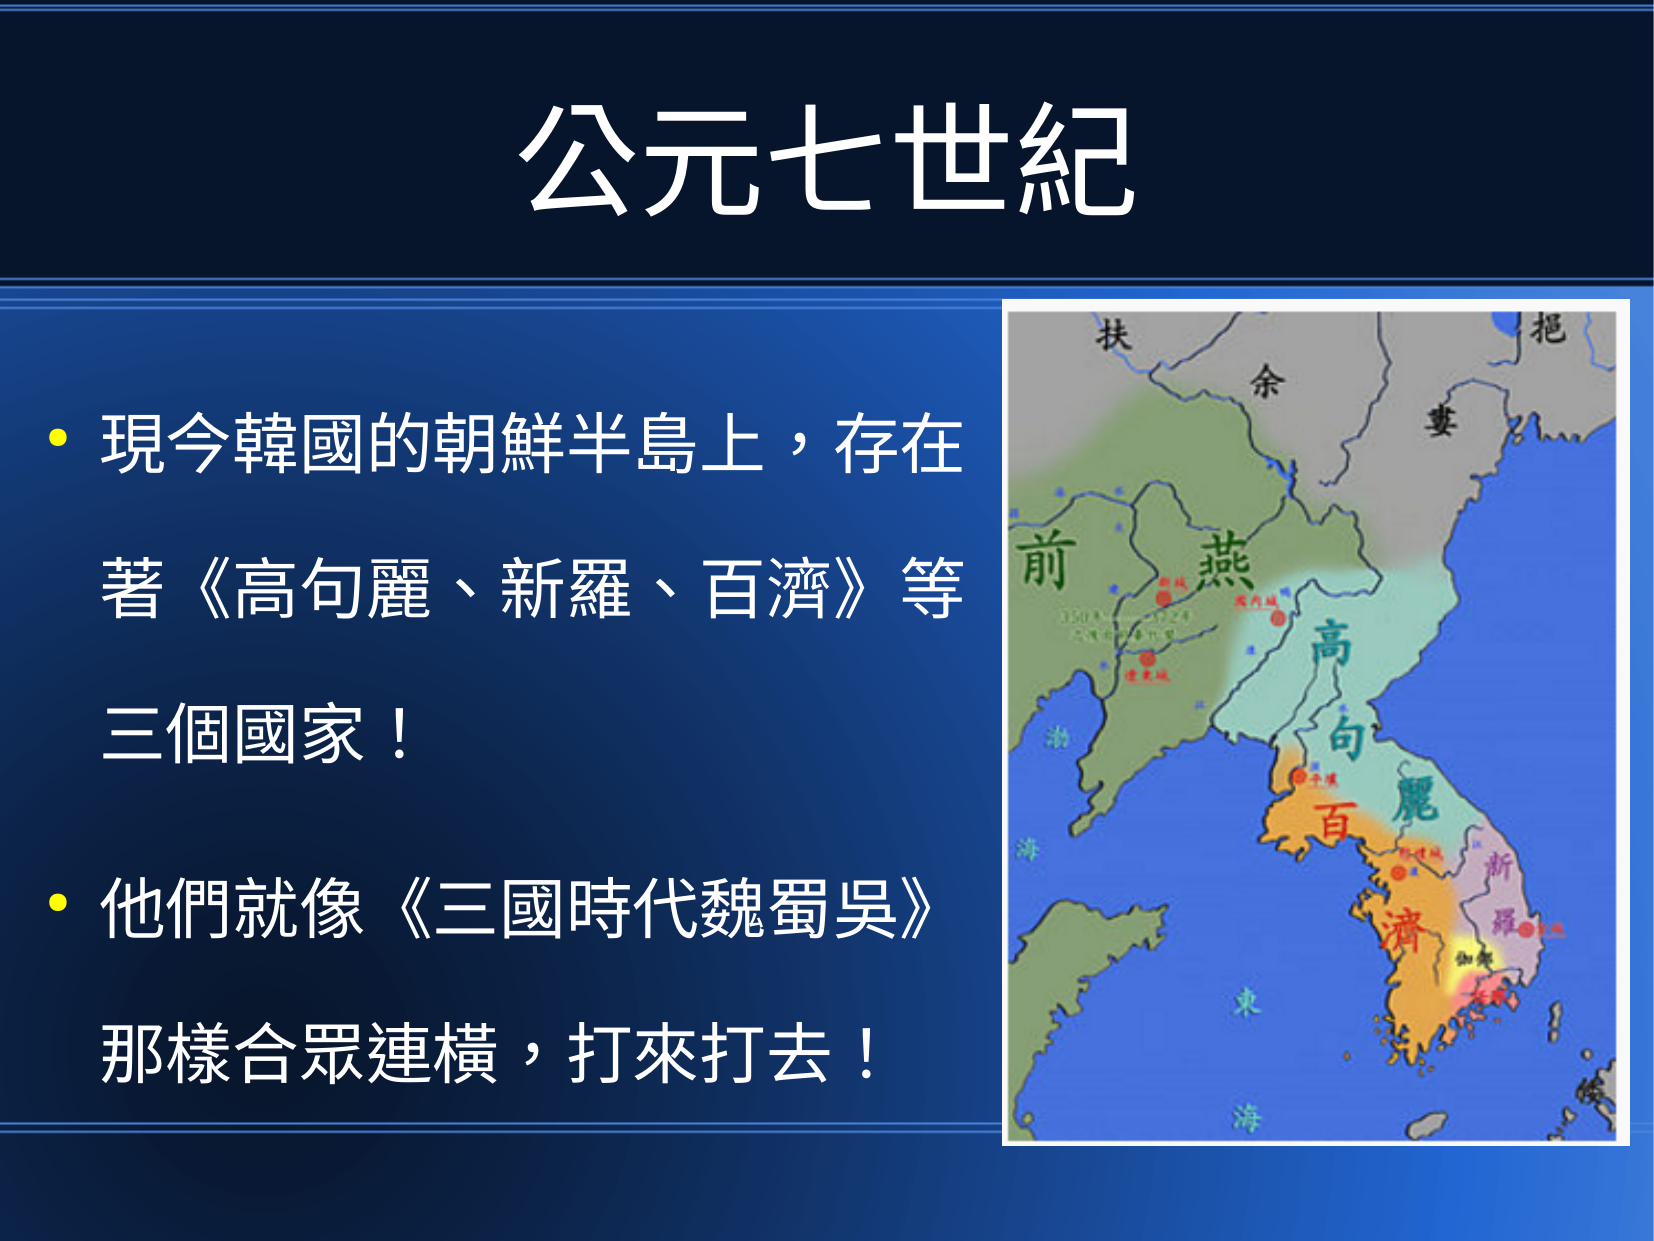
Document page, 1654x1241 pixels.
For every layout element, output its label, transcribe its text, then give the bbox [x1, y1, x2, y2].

list 現今韓國的朝鮮半島上，存在著《高句麗、新羅、百濟》等三個國家！ 他們就像《三國時代魏蜀吳》那樣合眾連橫，打來打去！ [28, 342, 981, 1241]
title 公元七世紀 [82, 49, 1571, 257]
picture [0, 0, 1654, 1241]
